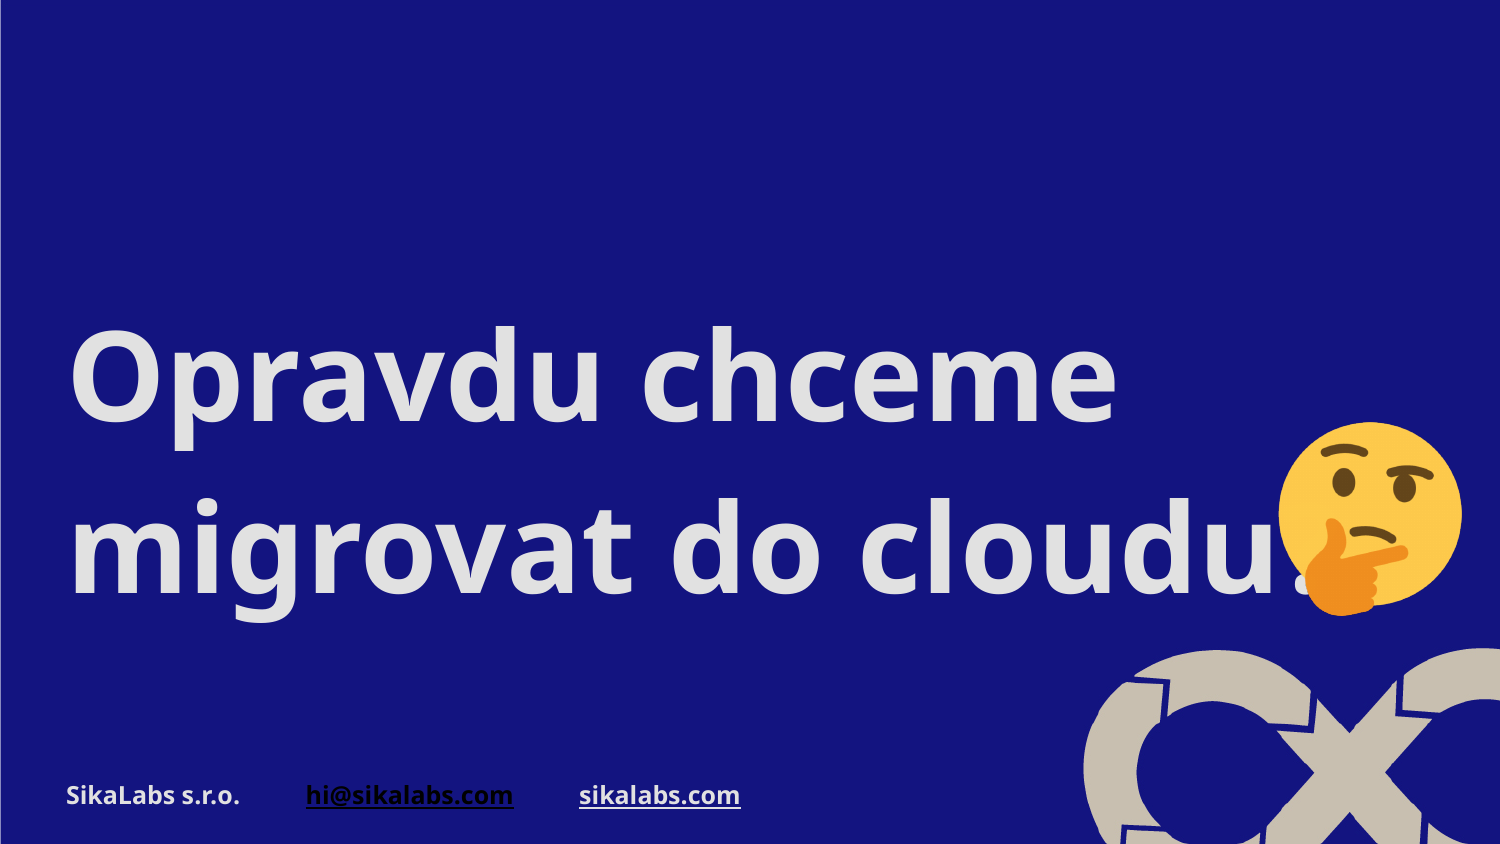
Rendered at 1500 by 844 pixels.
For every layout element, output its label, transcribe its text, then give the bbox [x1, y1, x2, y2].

list Opravdu chceme migrovat do cloudu? [51, 205, 1437, 688]
picture [0, 0, 1500, 844]
